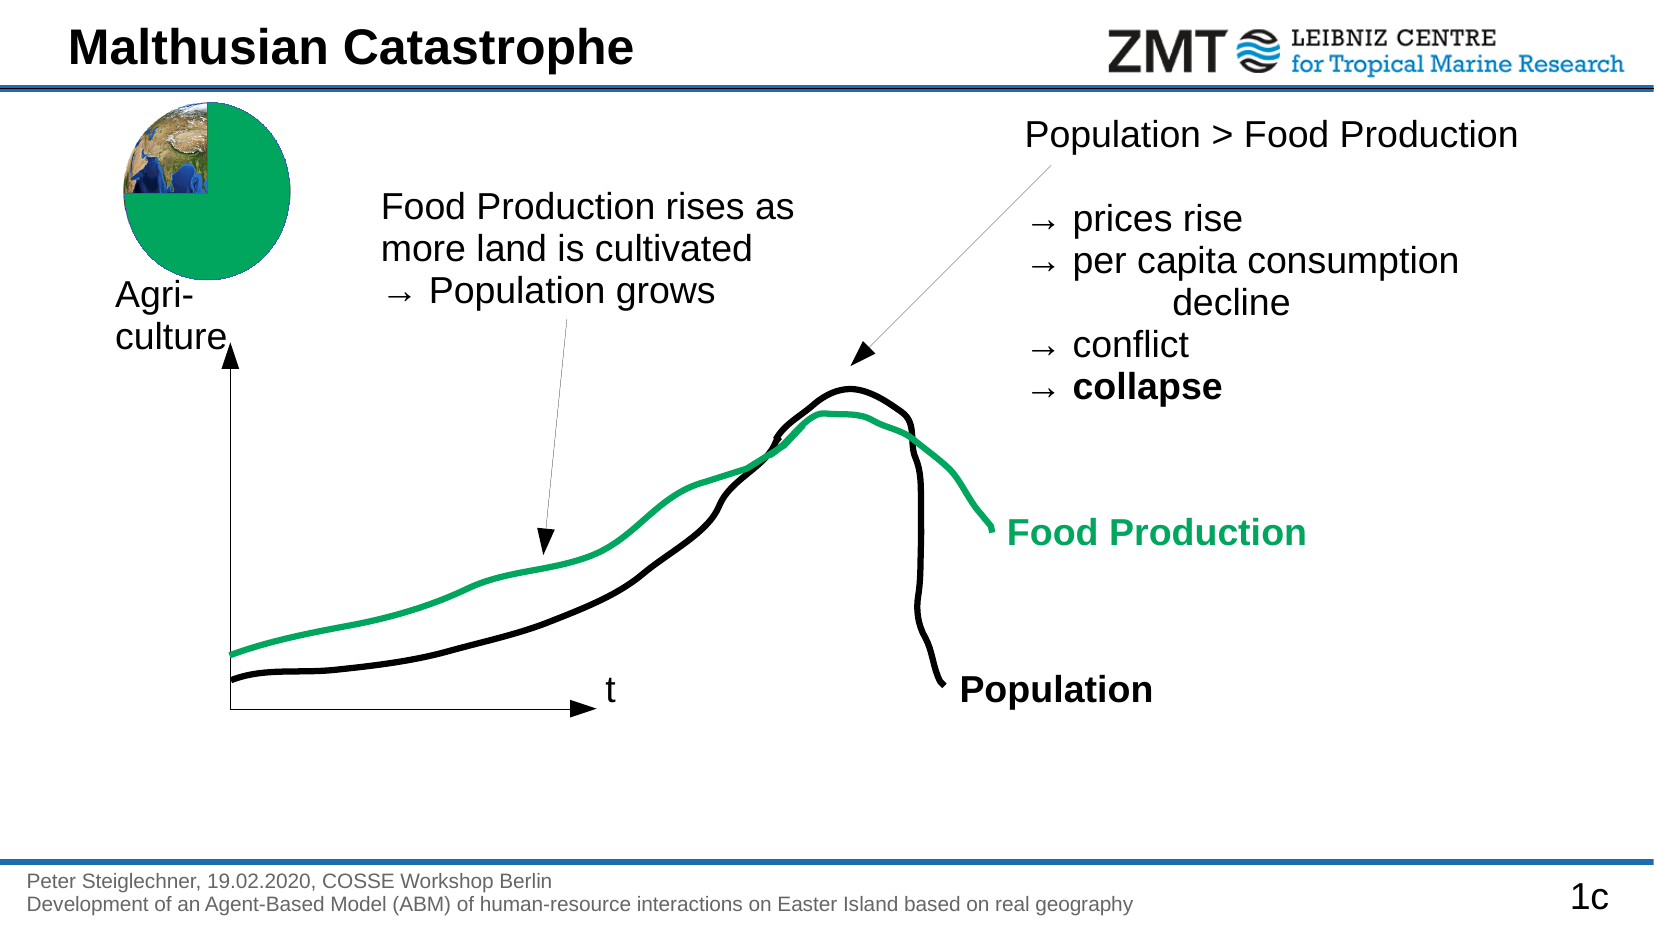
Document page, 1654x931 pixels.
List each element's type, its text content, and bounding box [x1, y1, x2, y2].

text_box Agri- culture [100, 265, 251, 407]
text_box [124, 102, 290, 280]
picture [1086, 1, 1654, 85]
text_box Population [944, 661, 1229, 761]
text_box t [590, 661, 674, 719]
text_box 1c [1482, 868, 1625, 925]
text_box Food Production [992, 503, 1382, 603]
text_box Population > Food Production → prices rise → per capita consumption decline → conflict → collapse [1009, 106, 1612, 416]
text_box Food Production rises as more land is cultivated → Population grows [366, 178, 839, 319]
picture [110, 91, 305, 296]
text_box Malthusian Catastrophe [53, 11, 1022, 83]
